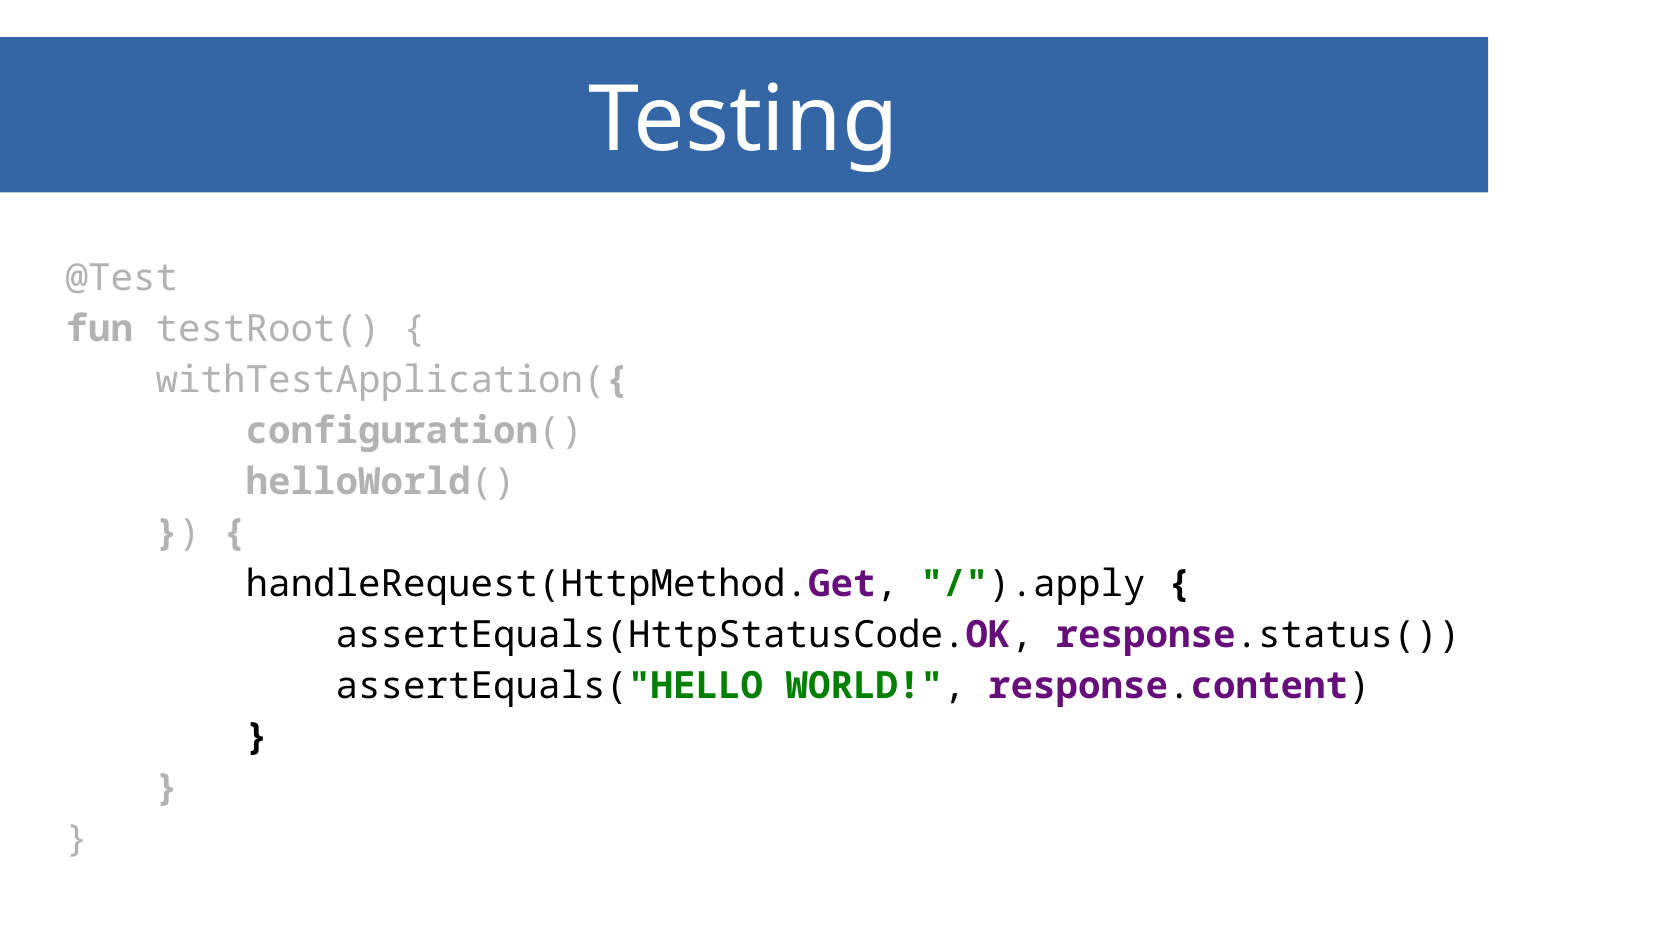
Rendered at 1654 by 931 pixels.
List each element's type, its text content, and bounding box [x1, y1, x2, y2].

title Testing [0, 37, 1489, 193]
text_box @Test fun testRoot() { withTestApplication({ configuration() helloWorld() }) { handleRequest(HttpMethod.Get, "/").apply { assertEquals(HttpStatusCode.OK, response.status()) assertEquals("HELLO WORLD!", response.content) } } } [50, 242, 1476, 798]
